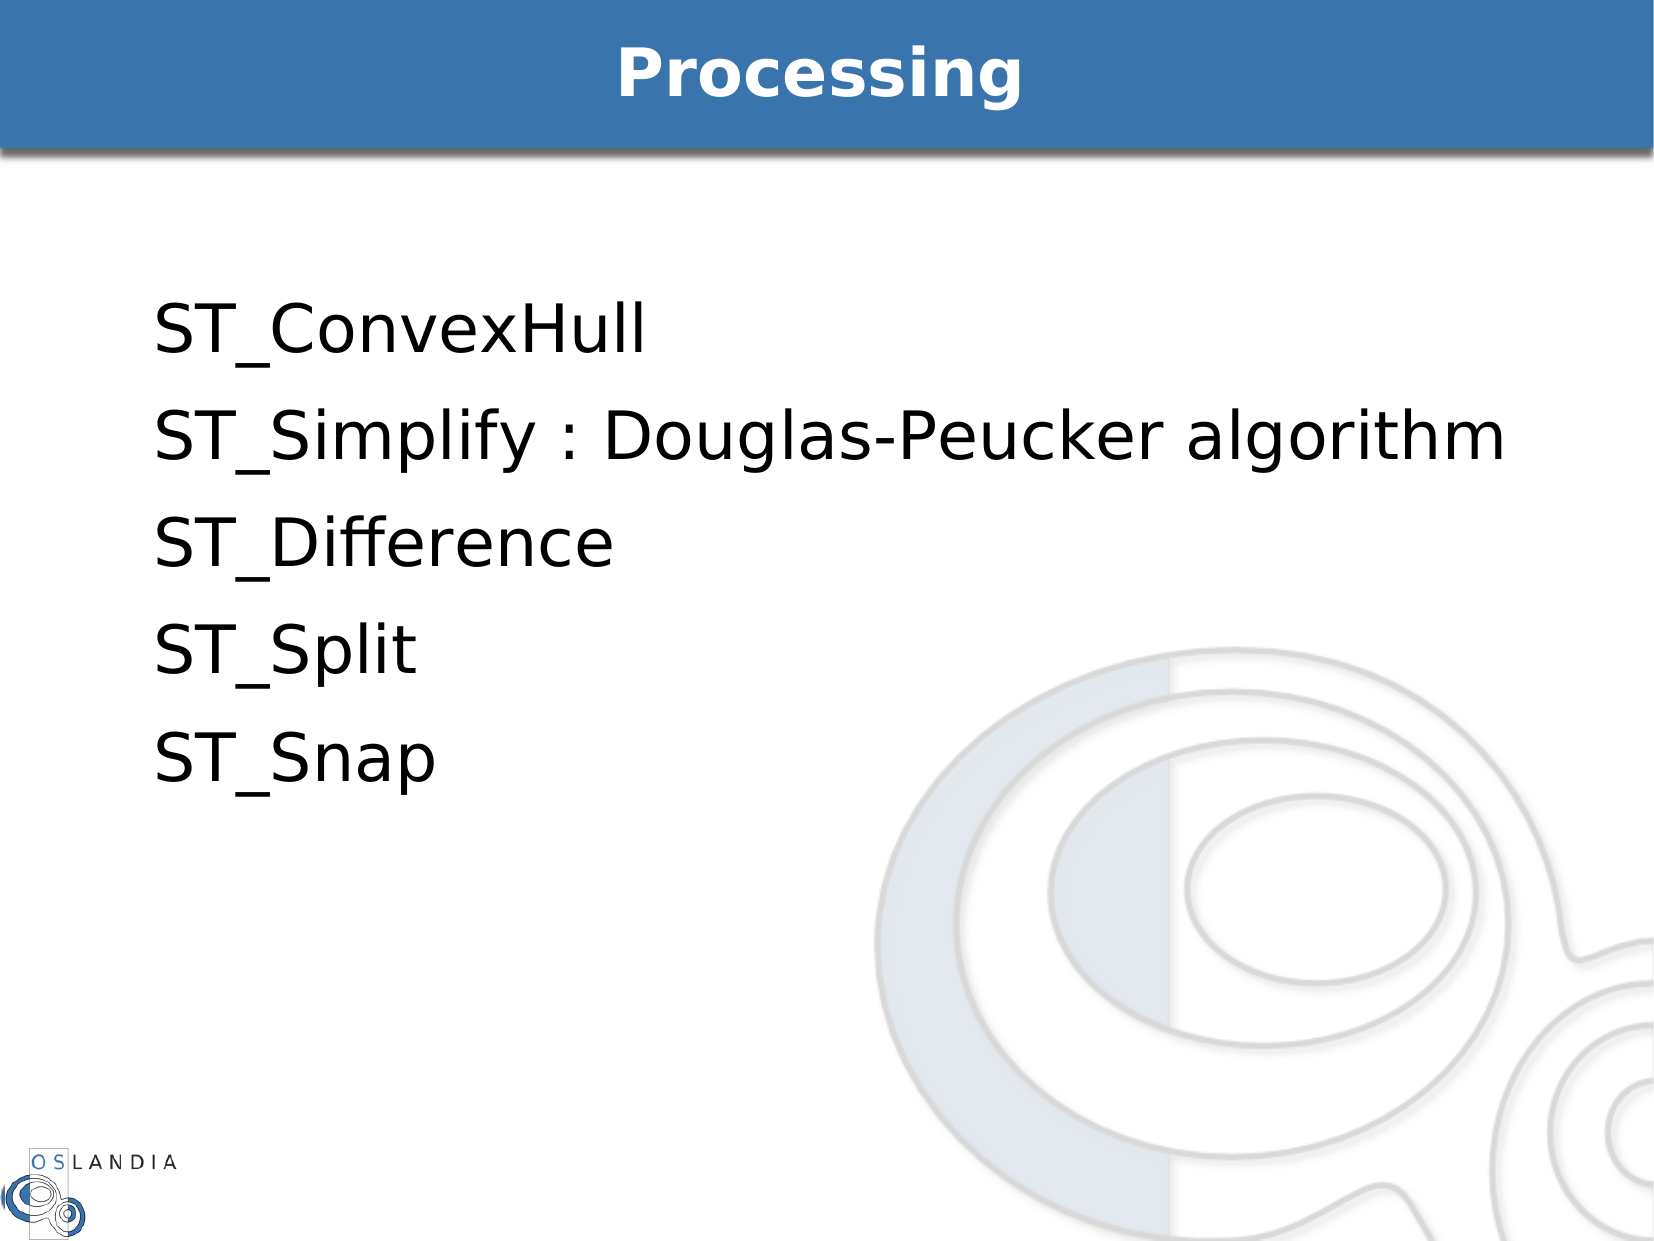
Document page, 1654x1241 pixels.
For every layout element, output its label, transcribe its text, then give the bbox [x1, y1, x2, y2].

picture [0, 0, 1654, 1241]
title Processing [76, 0, 1565, 148]
list ST_ConvexHull ST_Simplify : Douglas-Peucker algorithm ST_Difference ST_Split ST_Snap [82, 290, 1571, 1109]
